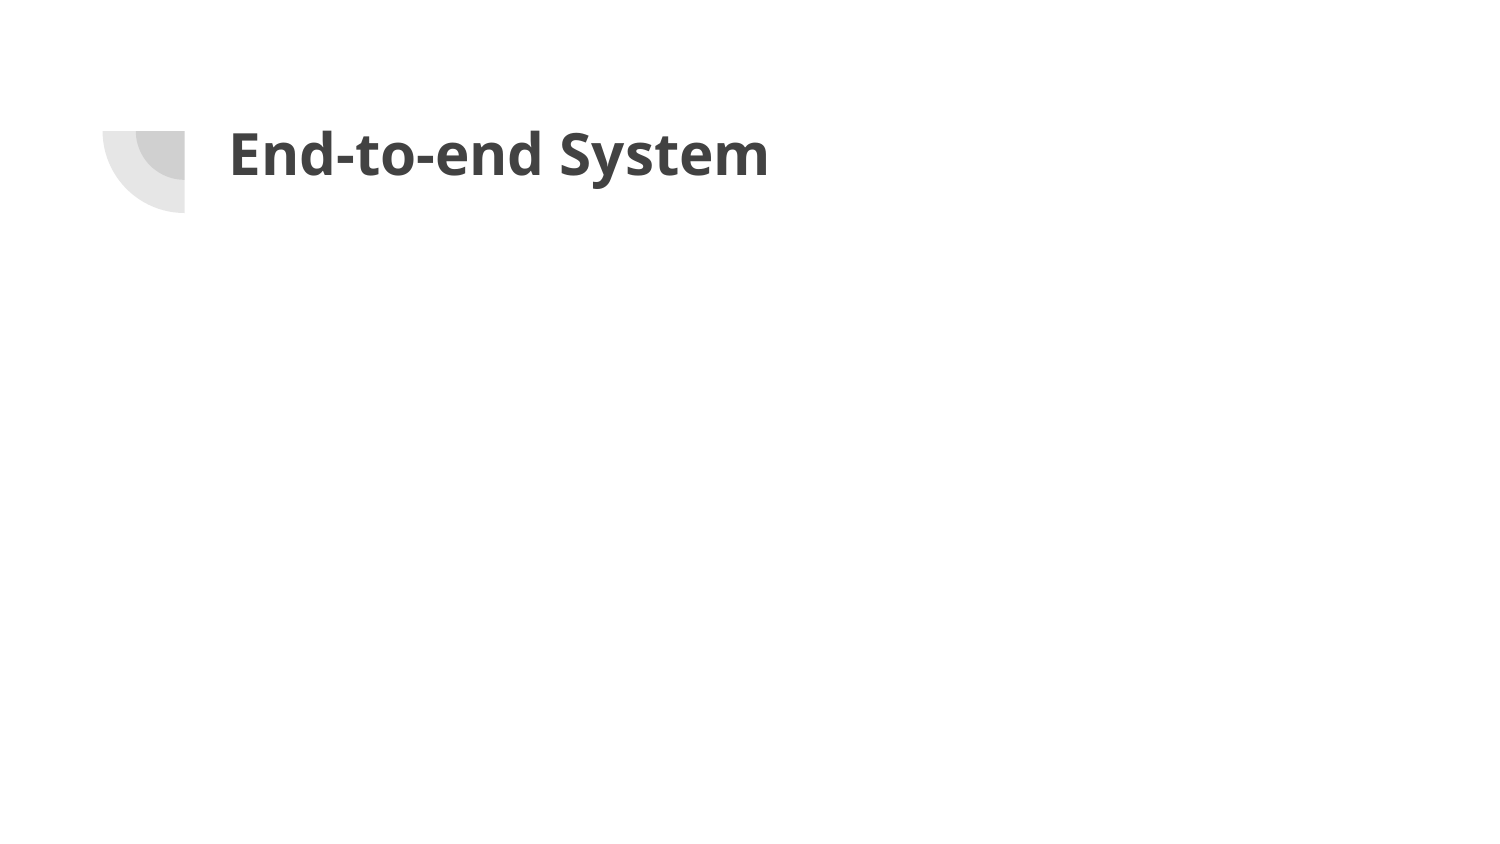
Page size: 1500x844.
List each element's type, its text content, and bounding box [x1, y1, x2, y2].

title End-to-end System [213, 98, 1368, 263]
